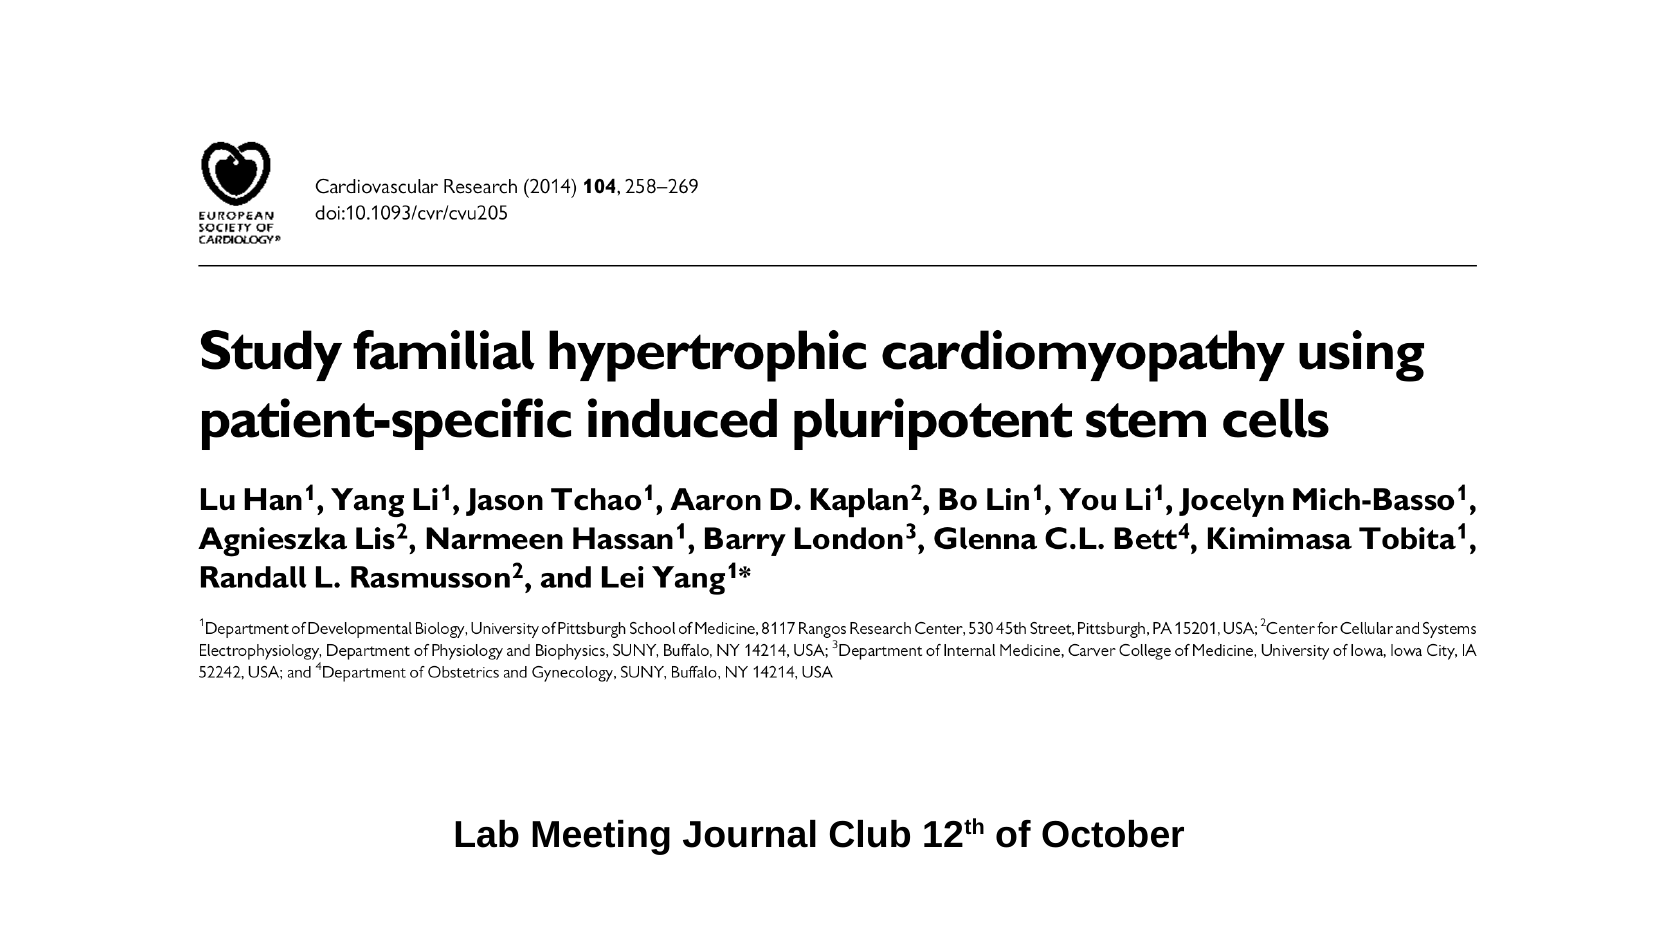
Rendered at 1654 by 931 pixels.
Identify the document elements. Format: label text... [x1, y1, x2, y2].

picture [157, 122, 1501, 696]
text_box Lab Meeting Journal Club 12th of October [438, 805, 1201, 863]
